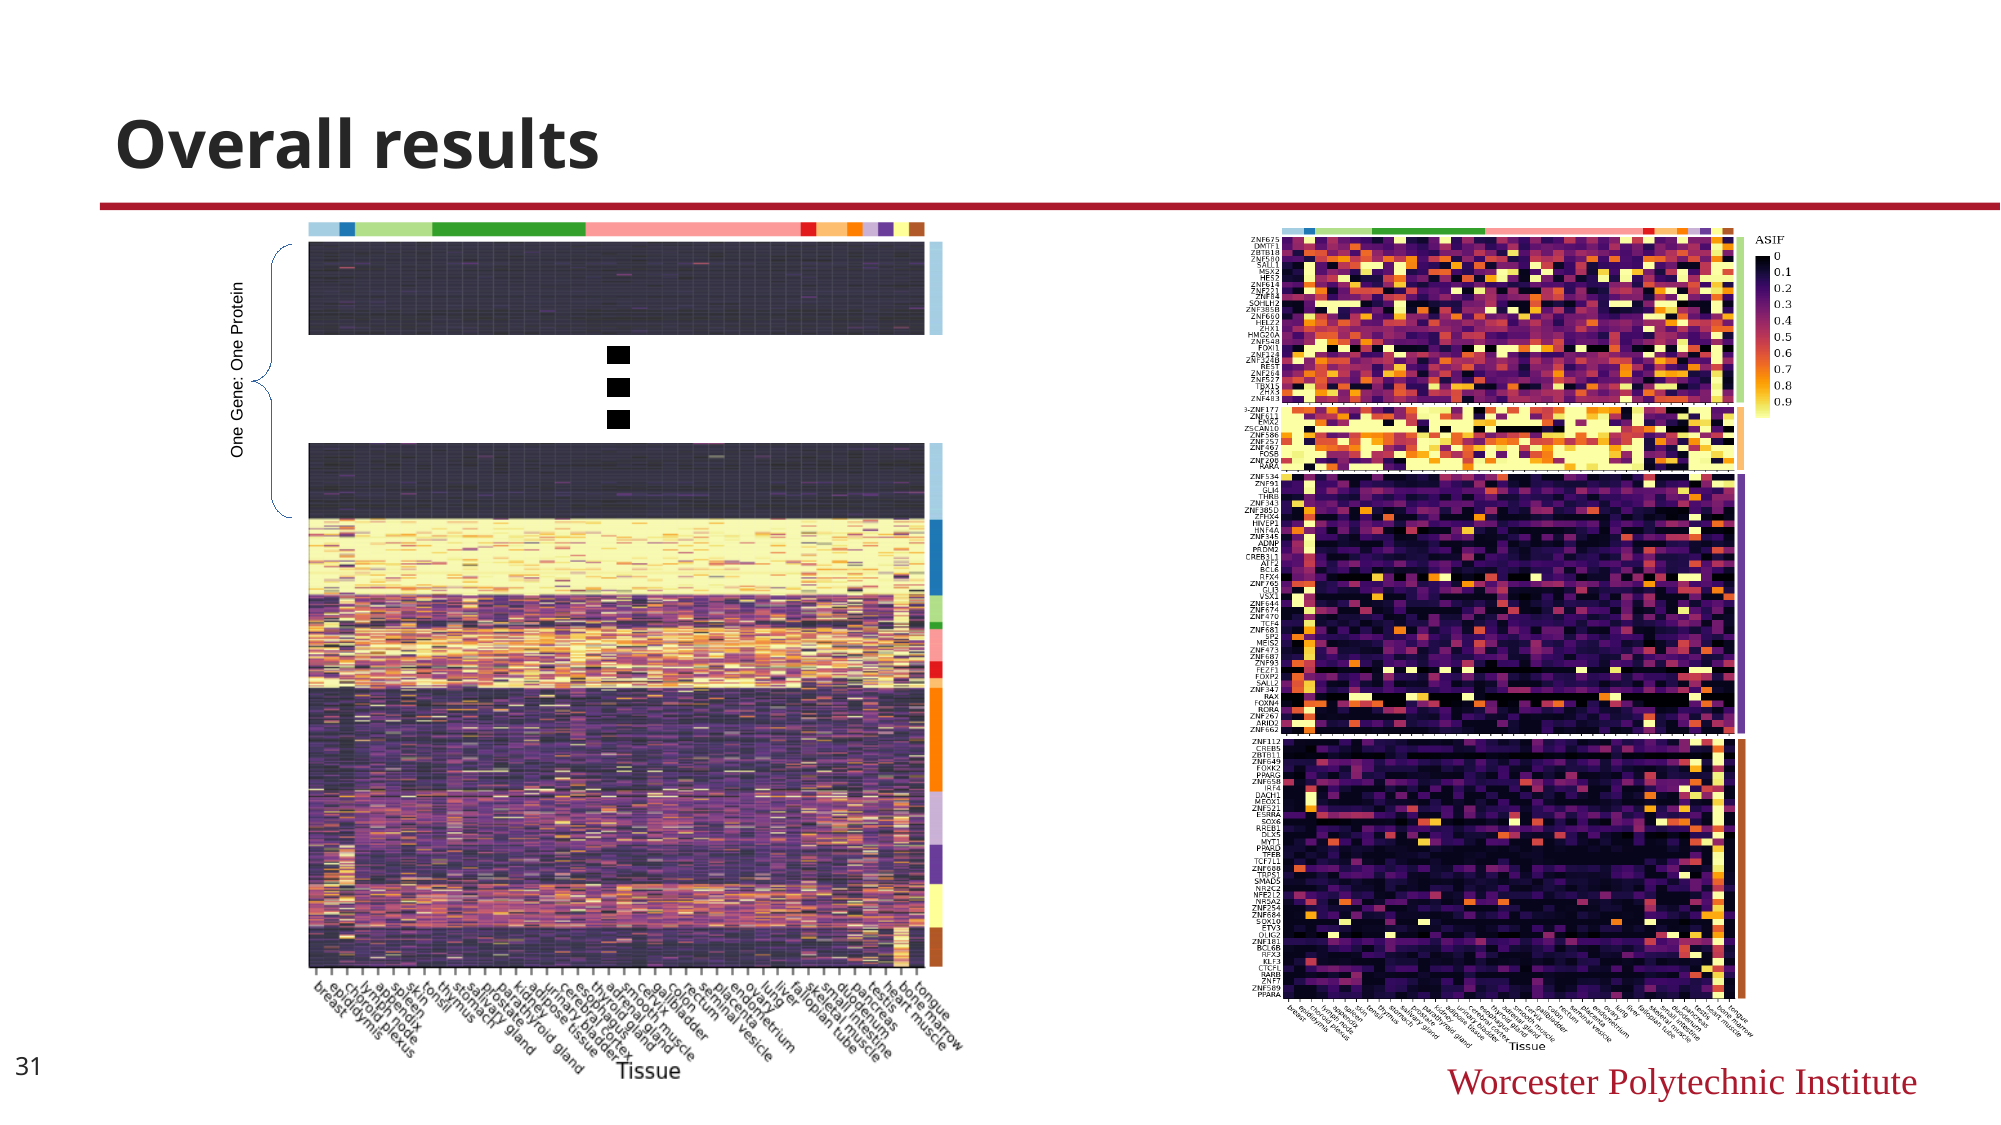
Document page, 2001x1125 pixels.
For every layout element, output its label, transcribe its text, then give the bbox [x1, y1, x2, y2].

text_box One Gene: One Protein [153, 207, 320, 474]
text_box [607, 346, 630, 364]
picture [320, 214, 955, 335]
picture [301, 443, 971, 1086]
text_box [607, 378, 630, 397]
text_box [607, 410, 630, 429]
title Overall results [99, 57, 1900, 189]
picture [1244, 225, 1796, 1053]
